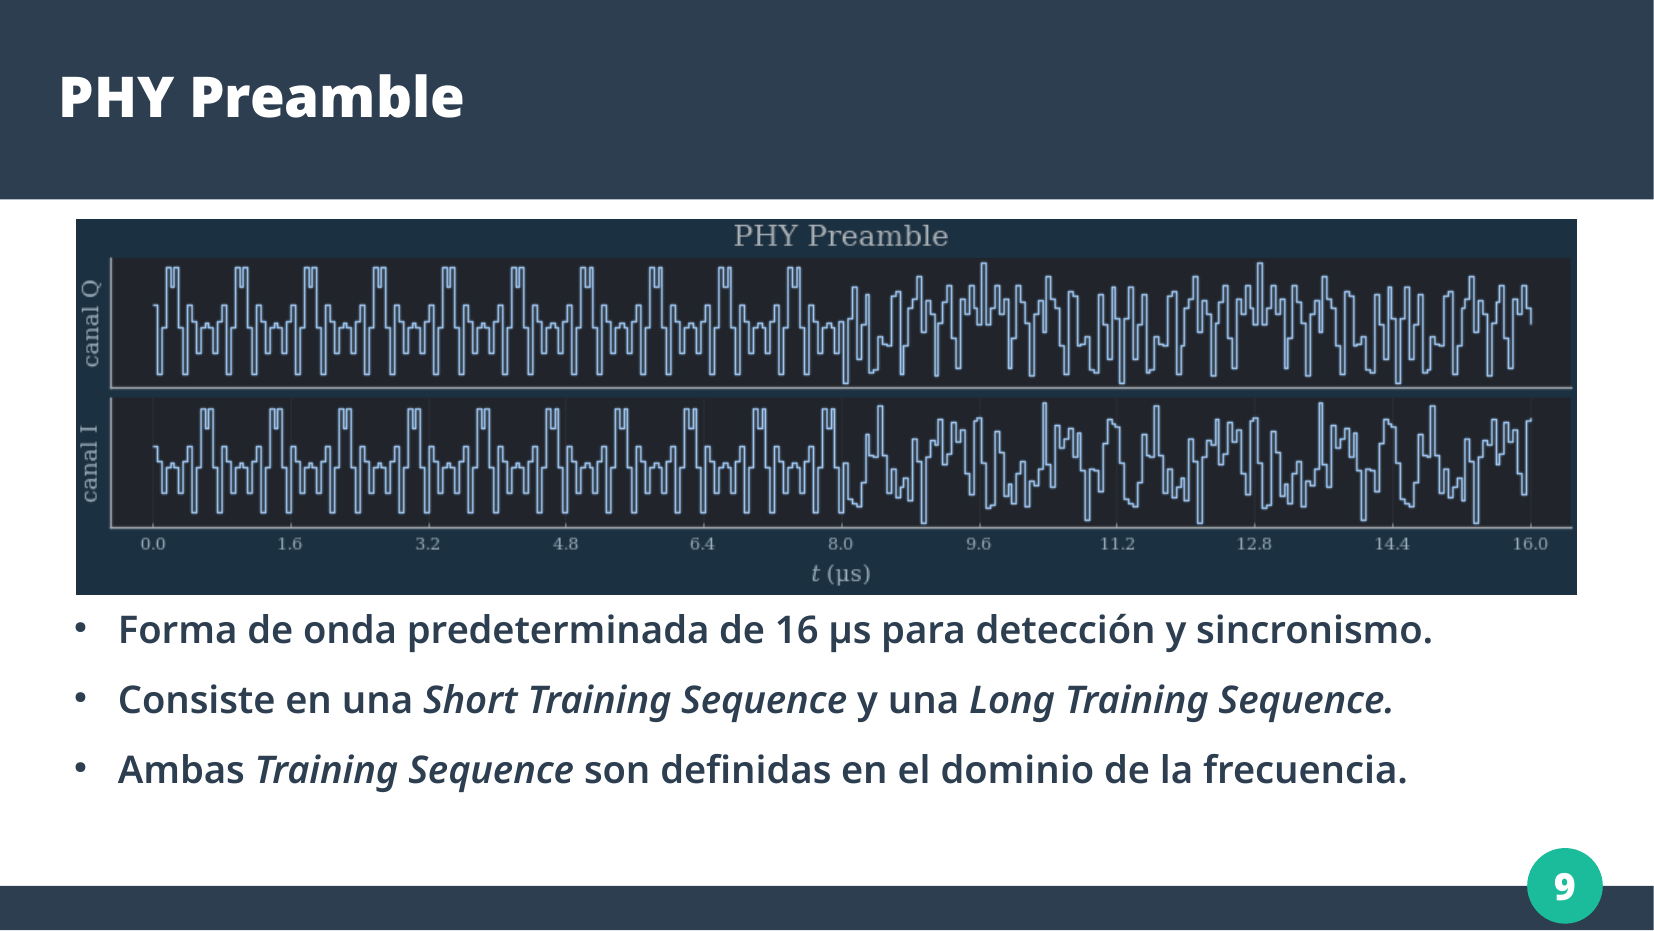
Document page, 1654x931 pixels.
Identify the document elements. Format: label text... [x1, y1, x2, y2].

list Forma de onda predeterminada de 16 μs para detección y sincronismo. Consiste en una Short Training Sequence y una Long Training Sequence. Ambas Training Sequence son definidas en el dominio de la frecuencia. [59, 602, 1595, 899]
title PHY Preamble [59, 37, 1595, 155]
picture [76, 219, 1577, 595]
